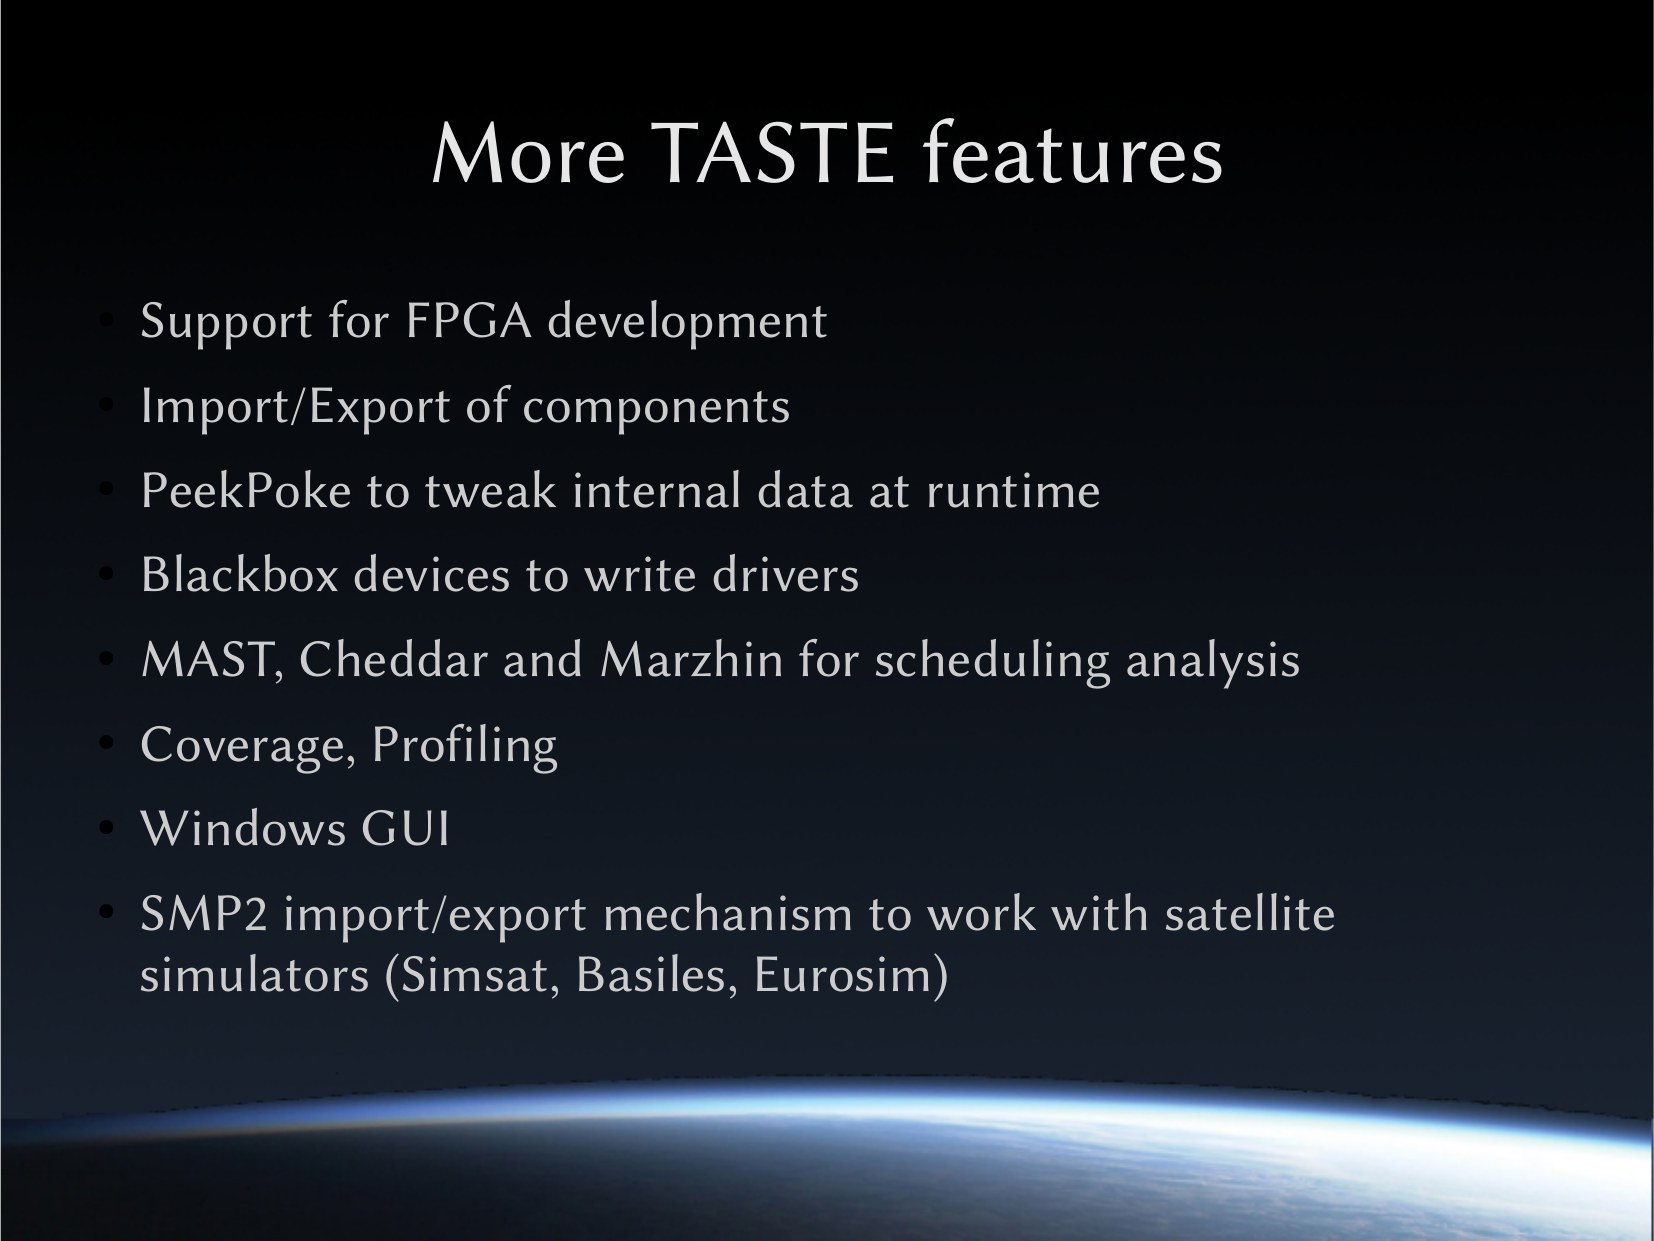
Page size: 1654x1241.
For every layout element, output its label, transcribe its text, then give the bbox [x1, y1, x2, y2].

picture [0, 0, 1654, 1241]
title More TASTE features [82, 49, 1571, 257]
list Support for FPGA development Import/Export of components PeekPoke to tweak internal data at runtime Blackbox devices to write drivers MAST, Cheddar and Marzhin for scheduling analysis Coverage, Profiling Windows GUI SMP2 import/export mechanism to work with satellite simulators (Simsat, Basiles, Eurosim) [82, 290, 1538, 1010]
